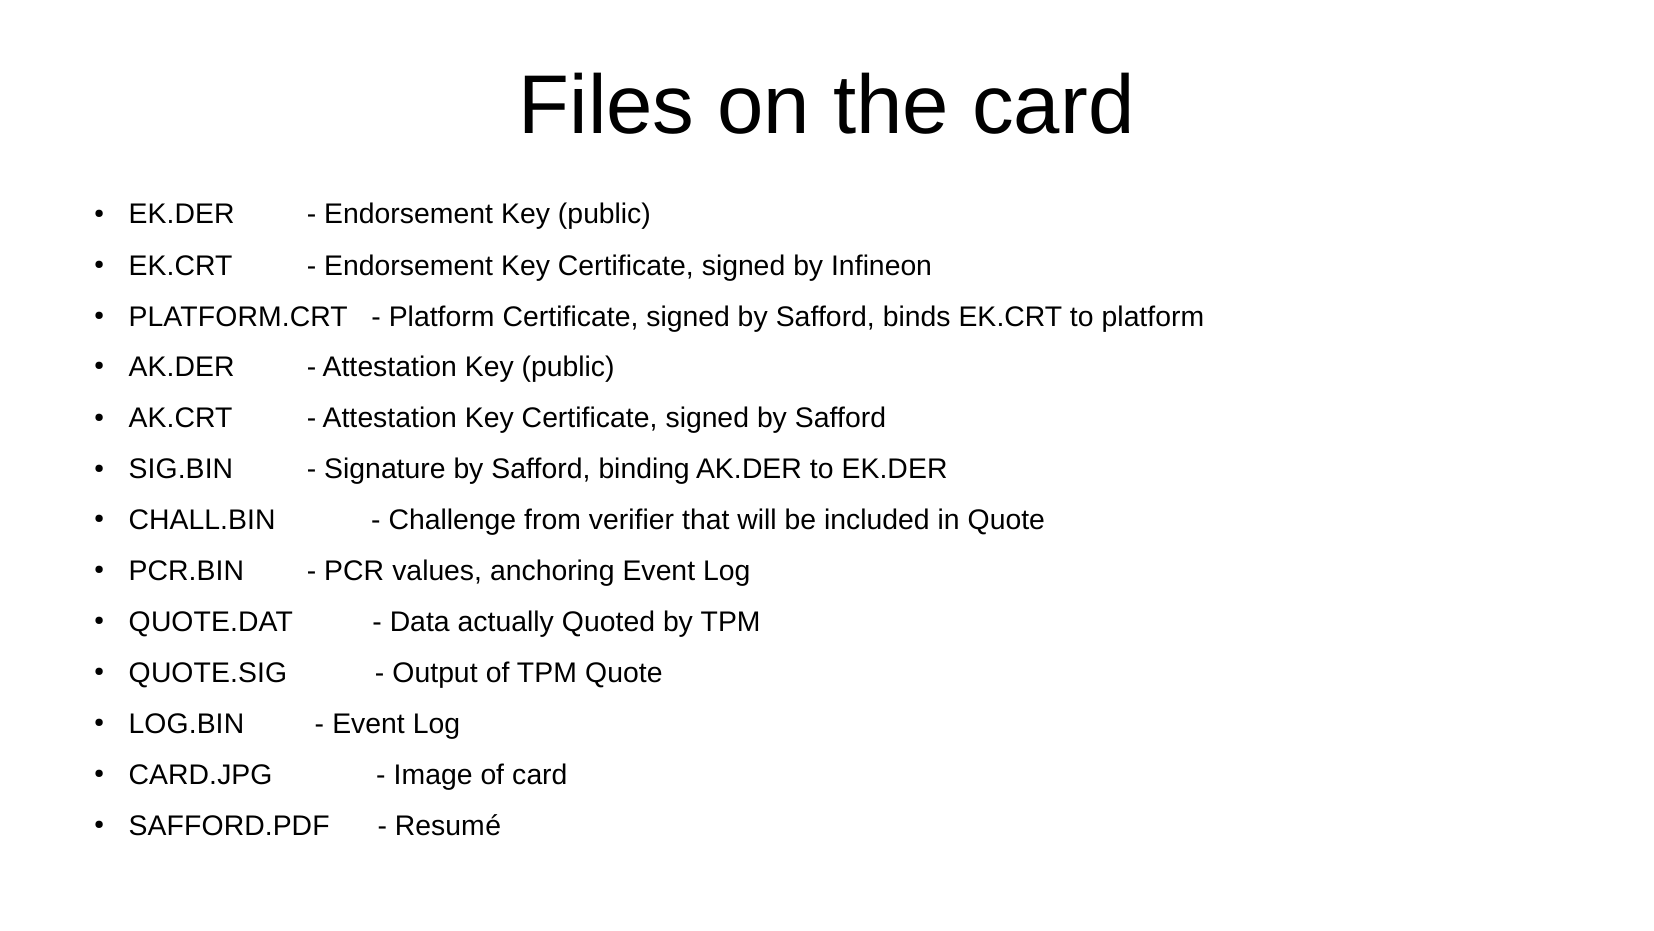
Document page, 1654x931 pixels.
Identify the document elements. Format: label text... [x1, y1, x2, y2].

title Files on the card [82, 37, 1571, 172]
list EK.DER - Endorsement Key (public) EK.CRT - Endorsement Key Certificate, signed by Infineon PLATFORM.CRT - Platform Certificate, signed by Safford, binds EK.CRT to platform AK.DER - Attestation Key (public) AK.CRT - Attestation Key Certificate, signed by Safford SIG.BIN - Signature by Safford, binding AK.DER to EK.DER CHALL.BIN - Challenge from verifier that will be included in Quote PCR.BIN - PCR values, anchoring Event Log QUOTE.DAT - Data actually Quoted by TPM QUOTE.SIG - Output of TPM Quote LOG.BIN - Event Log CARD.JPG - Image of card SAFFORD.PDF - Resumé [82, 198, 1571, 844]
